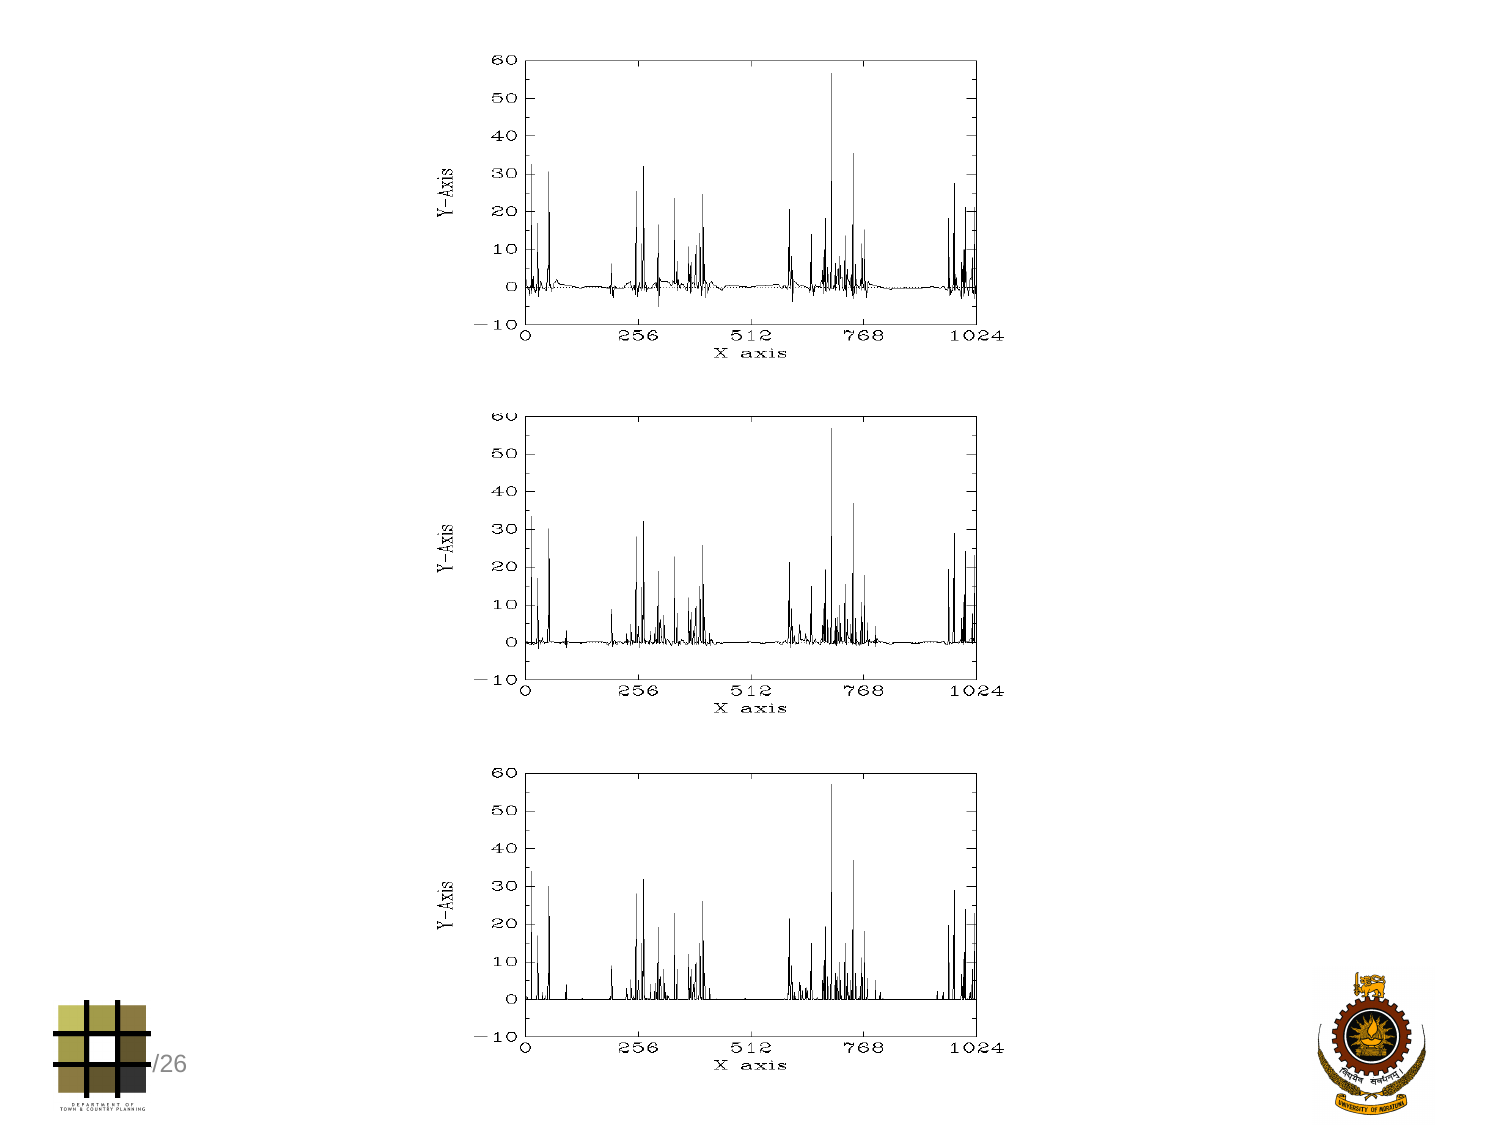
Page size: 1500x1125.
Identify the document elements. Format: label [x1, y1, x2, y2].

picture [1312, 966, 1435, 1125]
picture [53, 1000, 151, 1111]
picture [375, 0, 1126, 1125]
